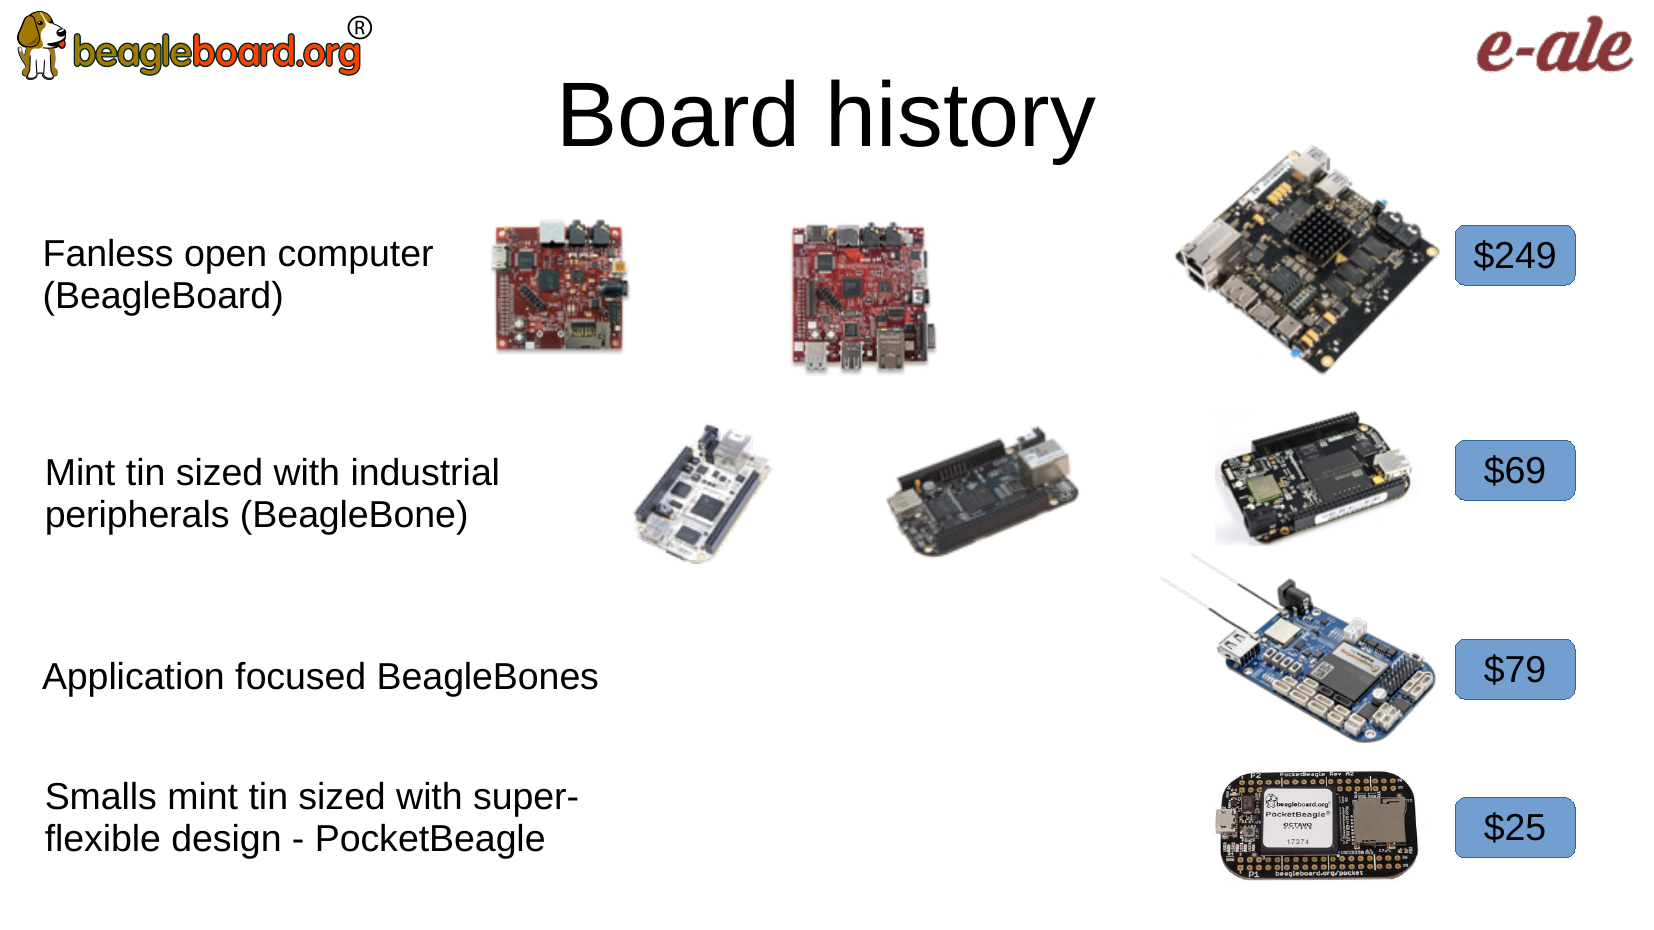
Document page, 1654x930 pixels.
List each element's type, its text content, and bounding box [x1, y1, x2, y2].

text_box Smalls mint tin sized with super-flexible design - PocketBeagle [30, 768, 643, 867]
text_box $25 [1455, 797, 1576, 858]
text_box Mint tin sized with industrial peripherals (BeagleBone) [30, 444, 571, 586]
picture [17, 11, 372, 80]
picture [1207, 763, 1426, 888]
text_box Application focused BeagleBones [27, 648, 646, 706]
picture [885, 425, 1081, 561]
title Board history [82, 37, 1571, 193]
picture [474, 197, 645, 368]
picture [1475, 14, 1636, 74]
text_box Fanless open computer (BeagleBoard) [27, 225, 451, 331]
picture [769, 193, 950, 376]
picture [622, 401, 783, 574]
text_box $249 [1455, 225, 1576, 286]
text_box $79 [1455, 639, 1576, 700]
text_box $69 [1455, 440, 1576, 501]
picture [1170, 140, 1446, 380]
picture [1155, 553, 1439, 751]
picture [1215, 408, 1418, 546]
